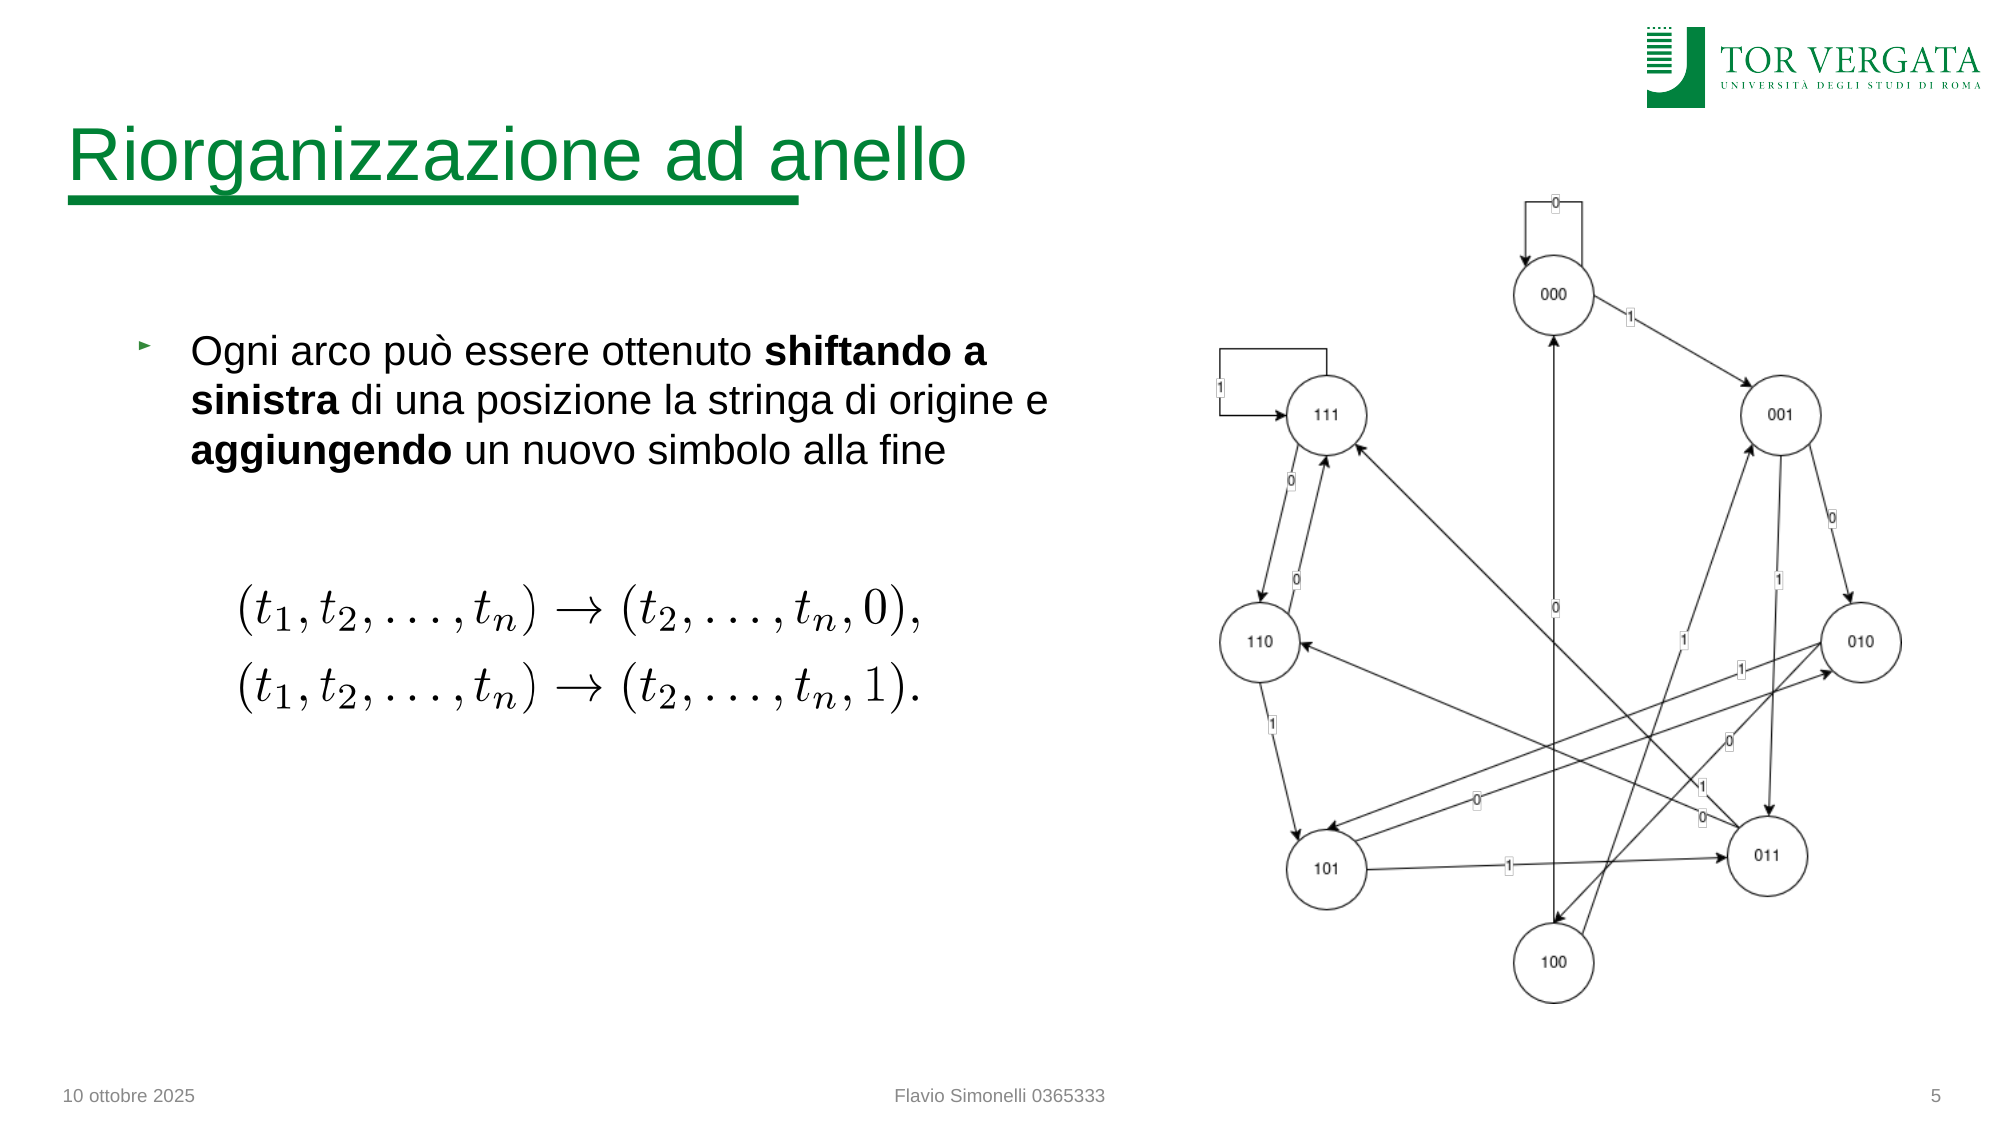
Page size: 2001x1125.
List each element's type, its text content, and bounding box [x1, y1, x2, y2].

footer Flavio Simonelli 0365333 [662, 1065, 1338, 1125]
picture [1210, 192, 1902, 1004]
list Ogni arco può essere ottenuto shiftando a sinistra di una posizione la stringa di origine e aggiungendo un nuovo simbolo alla fine [104, 236, 1123, 1056]
picture [188, 560, 945, 736]
picture [1647, 27, 1981, 51]
slide_number 10 ottobre 2025 [47, 1065, 498, 1125]
title Riorganizzazione ad anello [52, 51, 1981, 204]
